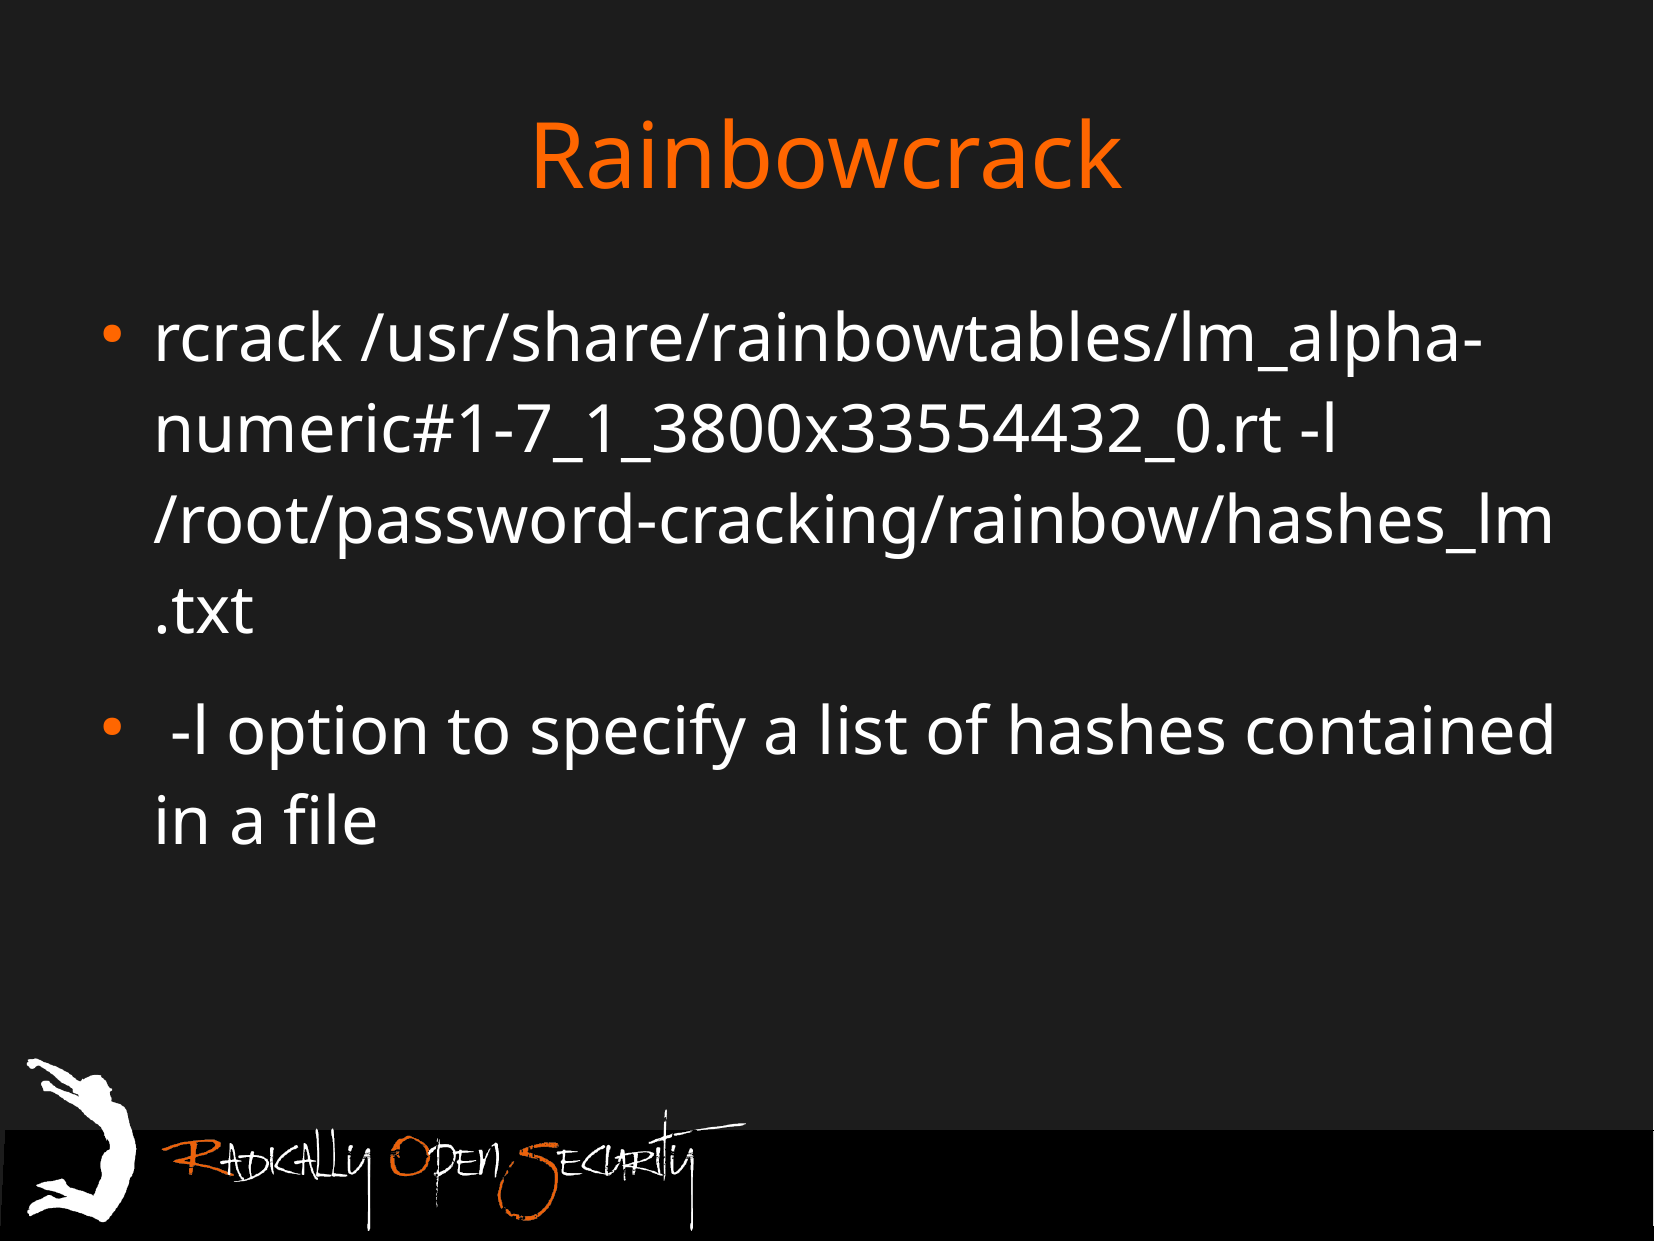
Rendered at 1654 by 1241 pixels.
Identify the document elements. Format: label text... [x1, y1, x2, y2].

list rcrack /usr/share/rainbowtables/lm_alpha-numeric#1-7_1_3800x33554432_0.rt -l /root/password-cracking/rainbow/hashes_lm.txt -l option to specify a list of hashes contained in a file [82, 290, 1571, 1010]
picture [0, 1022, 778, 1241]
title Rainbowcrack [82, 49, 1571, 257]
